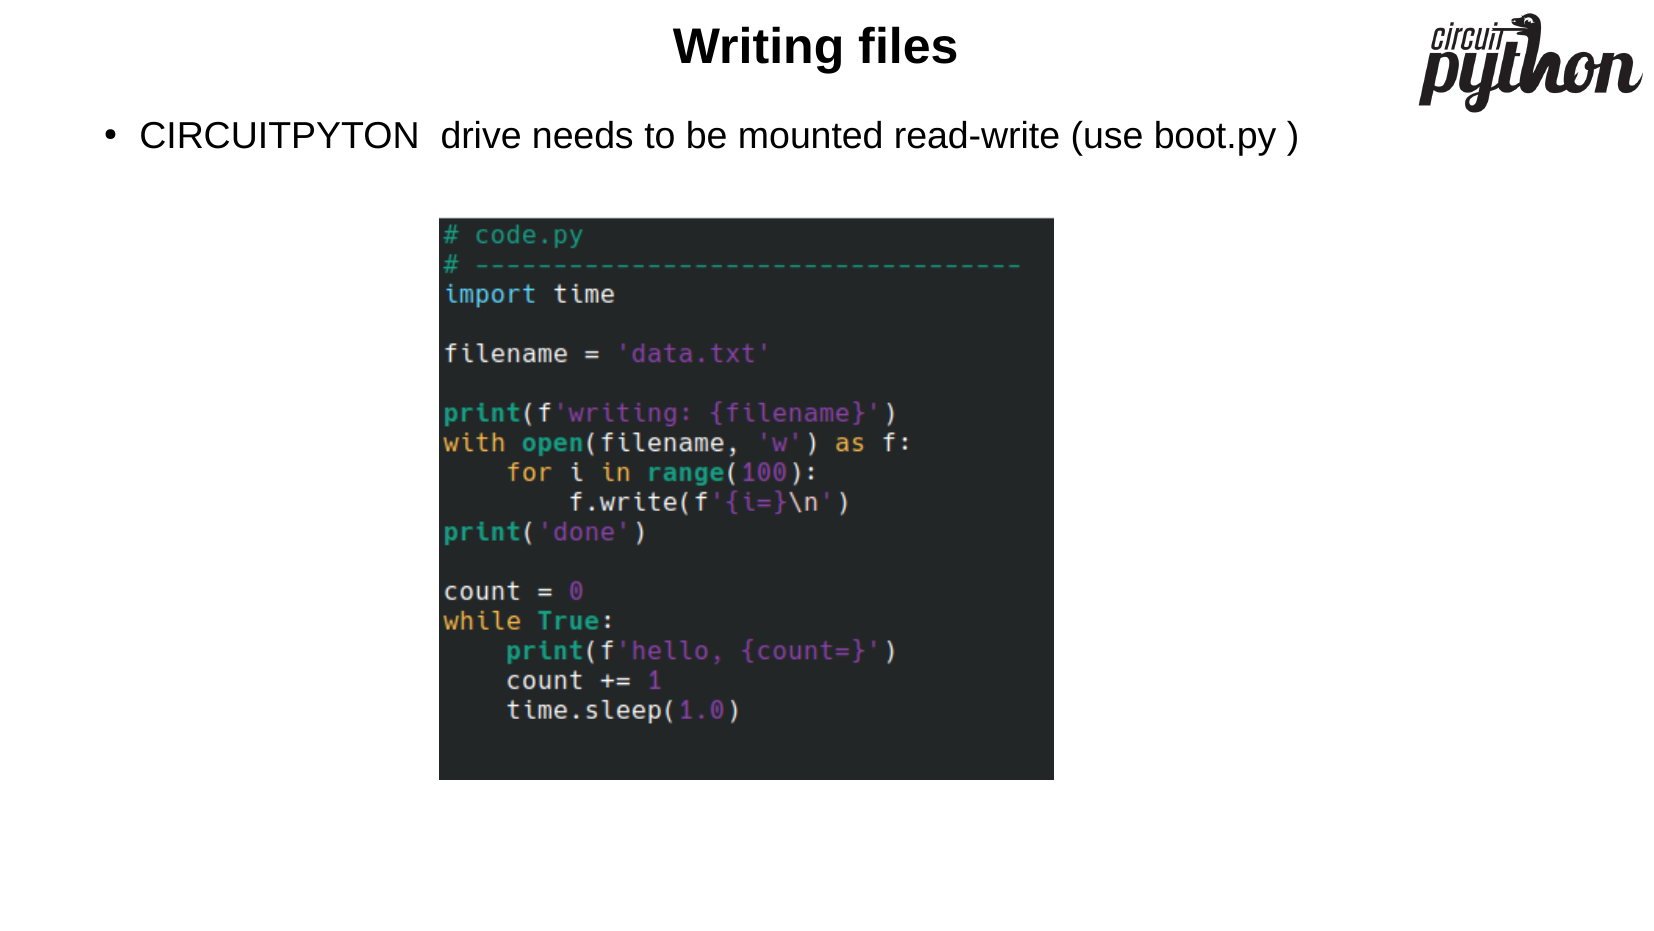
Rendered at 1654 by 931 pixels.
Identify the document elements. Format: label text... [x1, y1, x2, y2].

text_box CIRCUITPYTON drive needs to be mounted read-write (use boot.py ) [89, 107, 1326, 164]
picture [1417, 10, 1643, 114]
picture [439, 217, 1054, 780]
text_box Writing files [622, 11, 986, 92]
